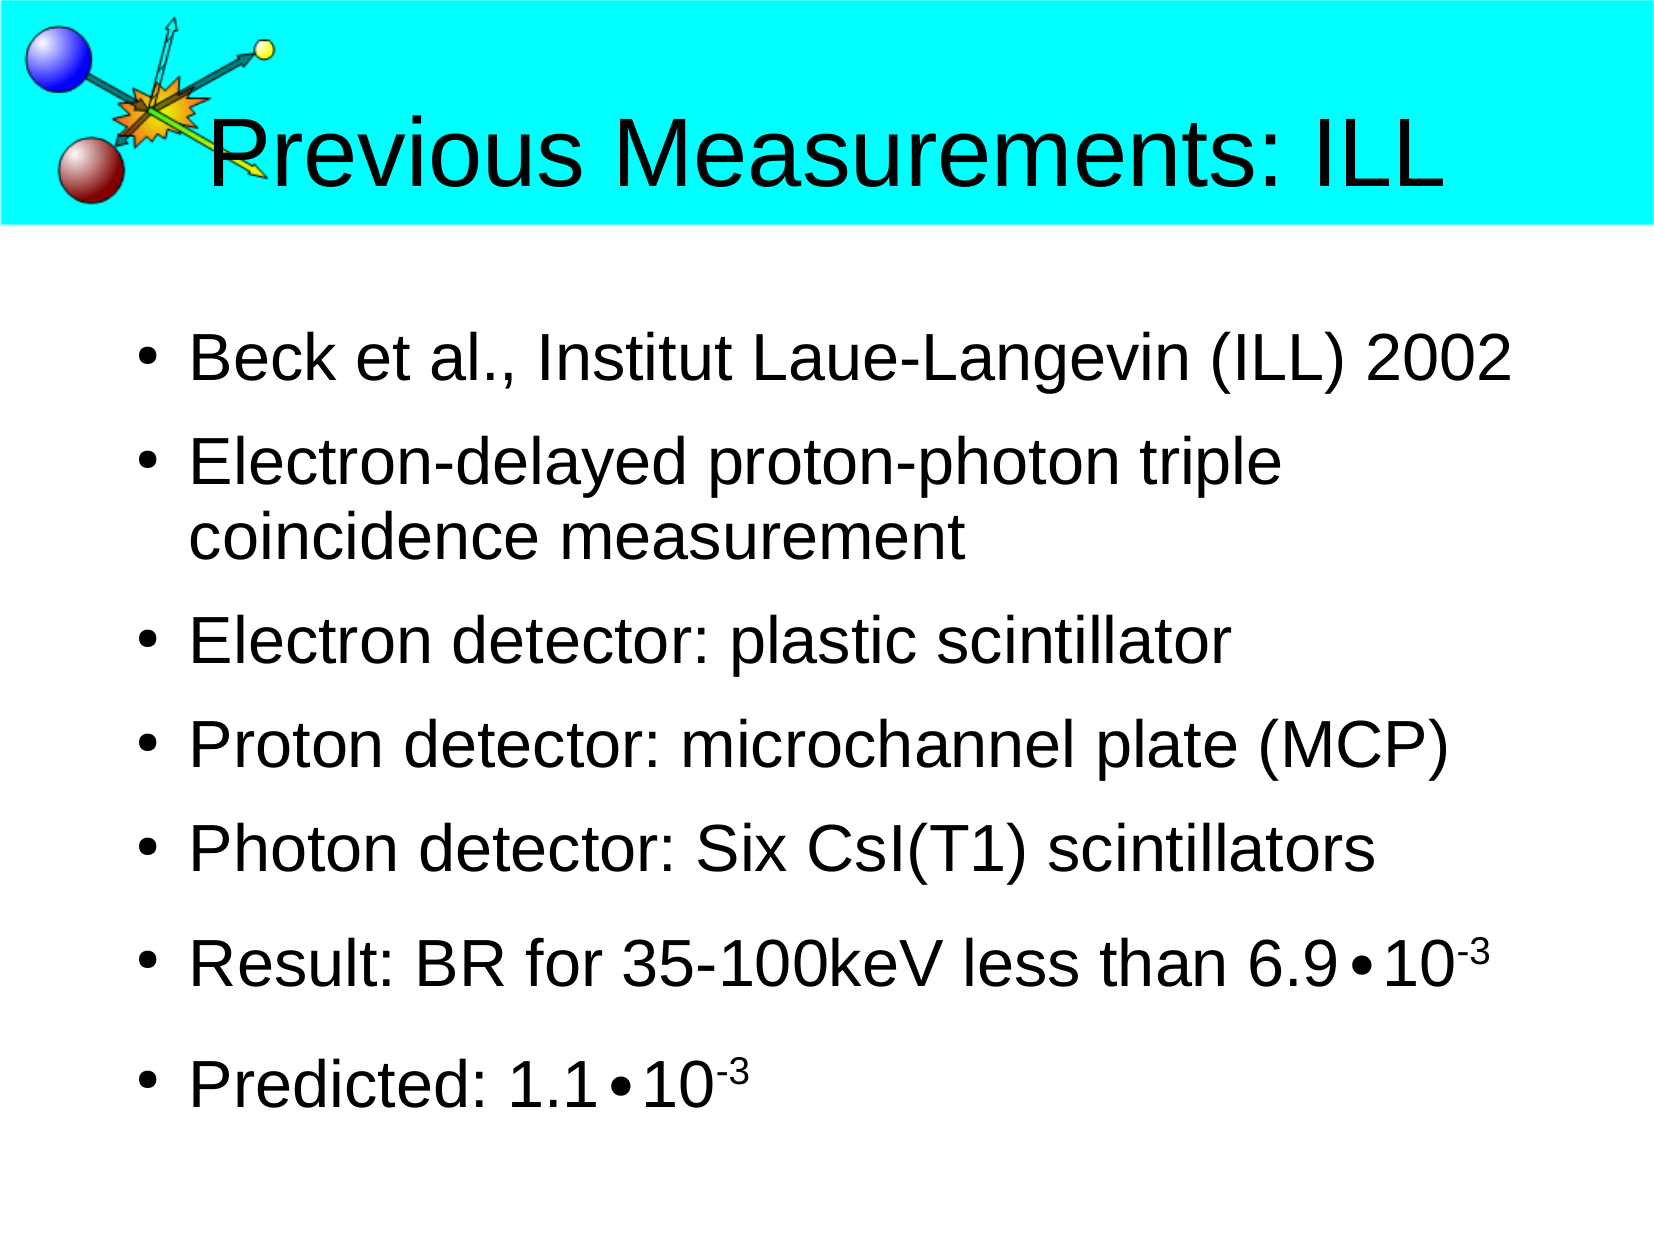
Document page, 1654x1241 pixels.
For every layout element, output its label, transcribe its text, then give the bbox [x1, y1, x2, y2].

list Beck et al., Institut Laue-Langevin (ILL) 2002 Electron-delayed proton-photon triple coincidence measurement Electron detector: plastic scintillator Proton detector: microchannel plate (MCP) Photon detector: Six CsI(T1) scintillators Result: BR for 35-100keV less than 6.9∙10-3 Predicted: 1.1∙10-3 [118, 319, 1571, 1123]
picture [0, 0, 1654, 1241]
title Previous Measurements: ILL [82, 49, 1571, 257]
